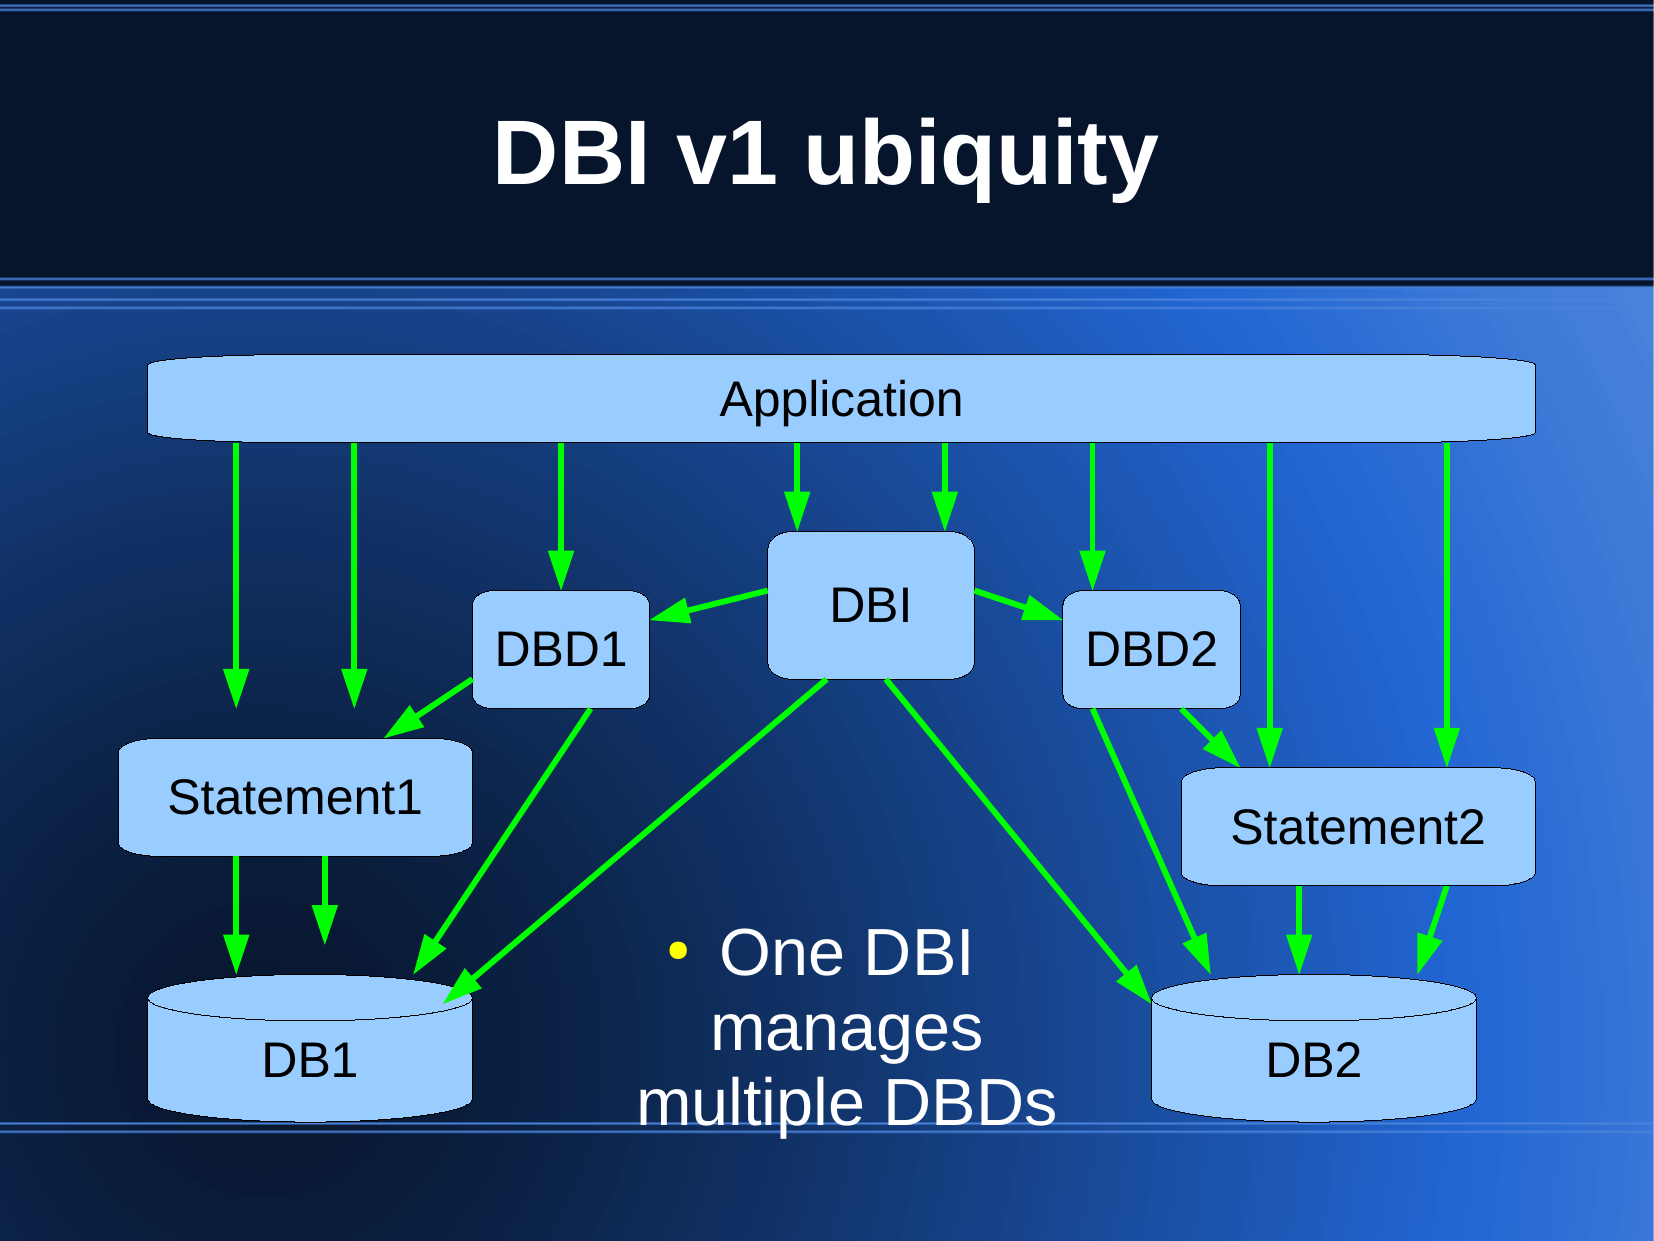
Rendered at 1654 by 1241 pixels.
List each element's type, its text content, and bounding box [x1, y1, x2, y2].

picture [0, 0, 1654, 1241]
text_box DBD2 [1062, 590, 1241, 709]
text_box Statement1 [118, 738, 473, 857]
list One DBI manages multiple DBDs [531, 915, 1093, 1144]
text_box DBI [767, 531, 975, 680]
text_box DB1 [147, 974, 473, 1123]
text_box DB2 [1151, 974, 1477, 1123]
title DBI v1 ubiquity [82, 49, 1571, 257]
text_box Statement2 [1181, 767, 1536, 886]
text_box DBD1 [472, 590, 650, 709]
text_box Application [147, 354, 1536, 443]
